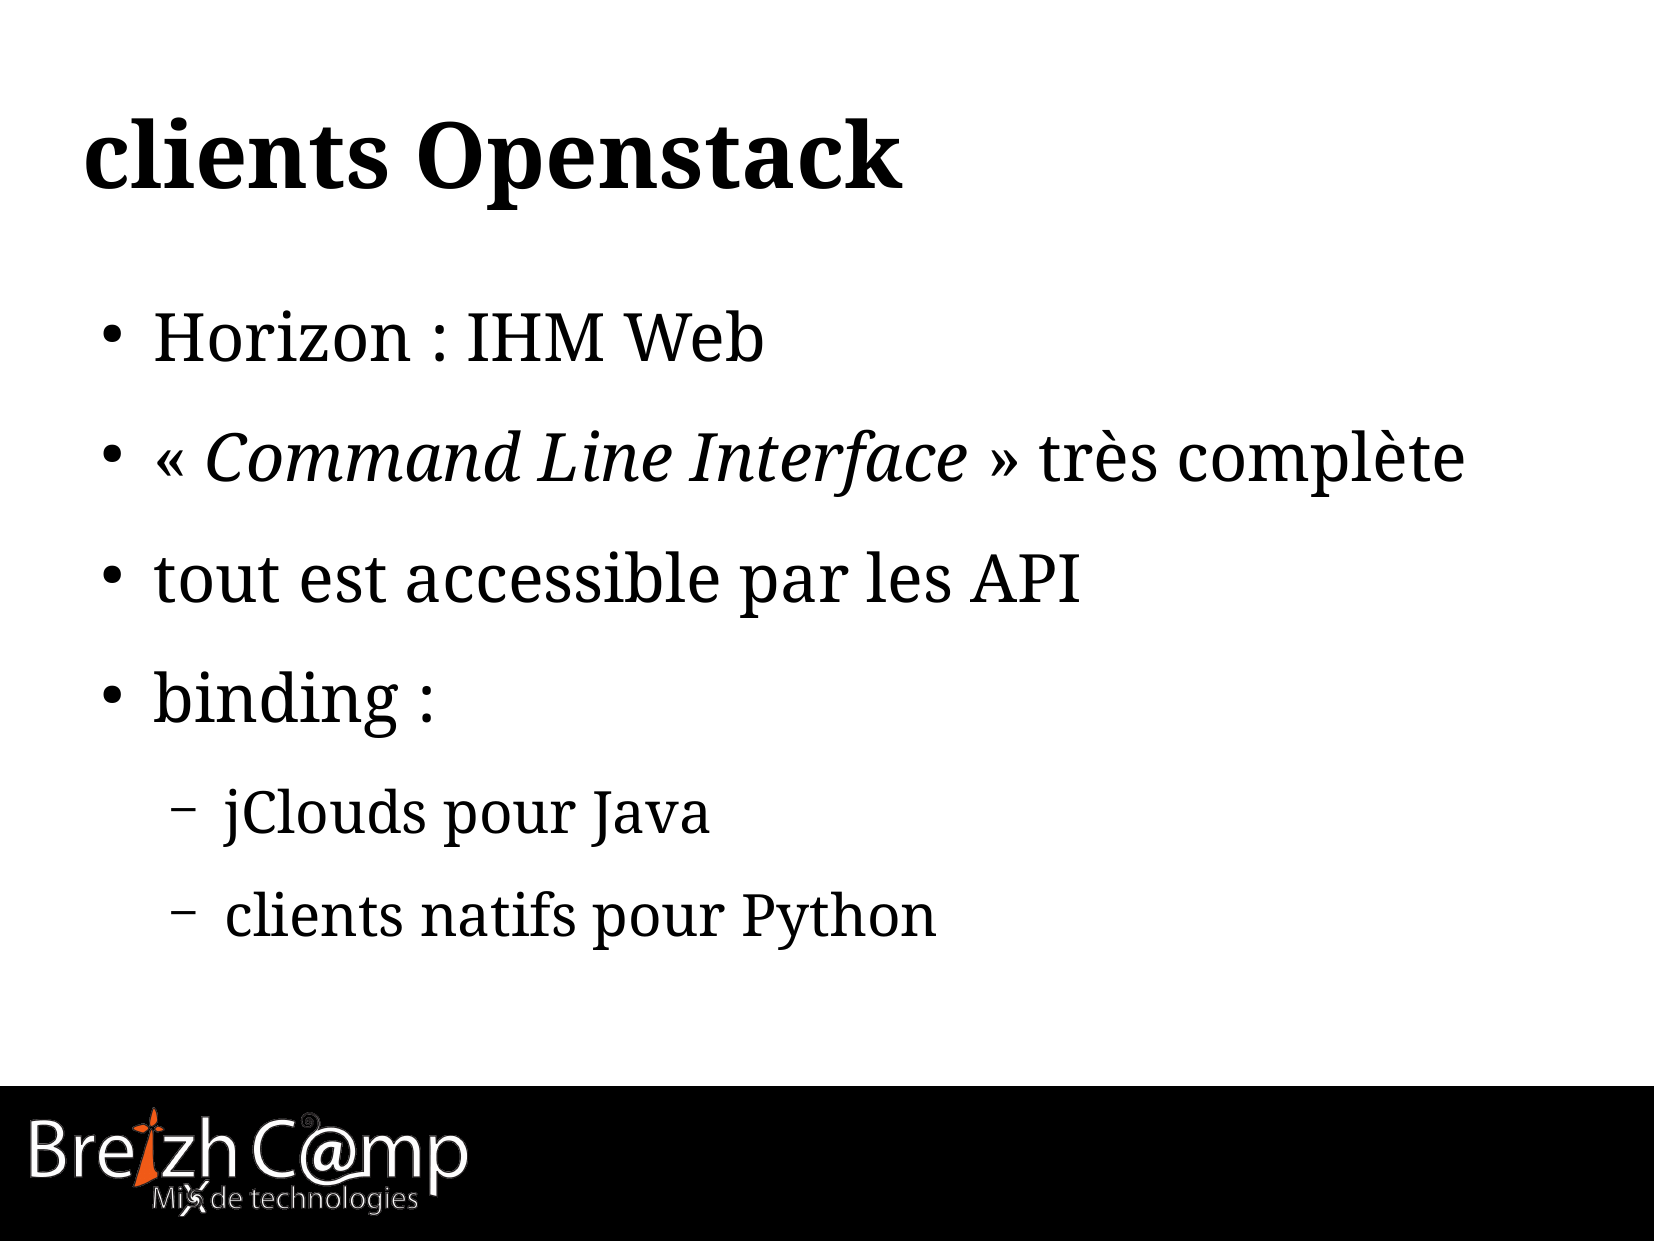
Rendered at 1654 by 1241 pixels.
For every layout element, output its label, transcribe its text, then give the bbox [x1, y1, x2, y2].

list Horizon : IHM Web « Command Line Interface » très complète tout est accessible par les API binding : jClouds pour Java clients natifs pour Python [82, 290, 1538, 1010]
title clients Openstack [82, 49, 1571, 257]
picture [30, 1107, 468, 1217]
